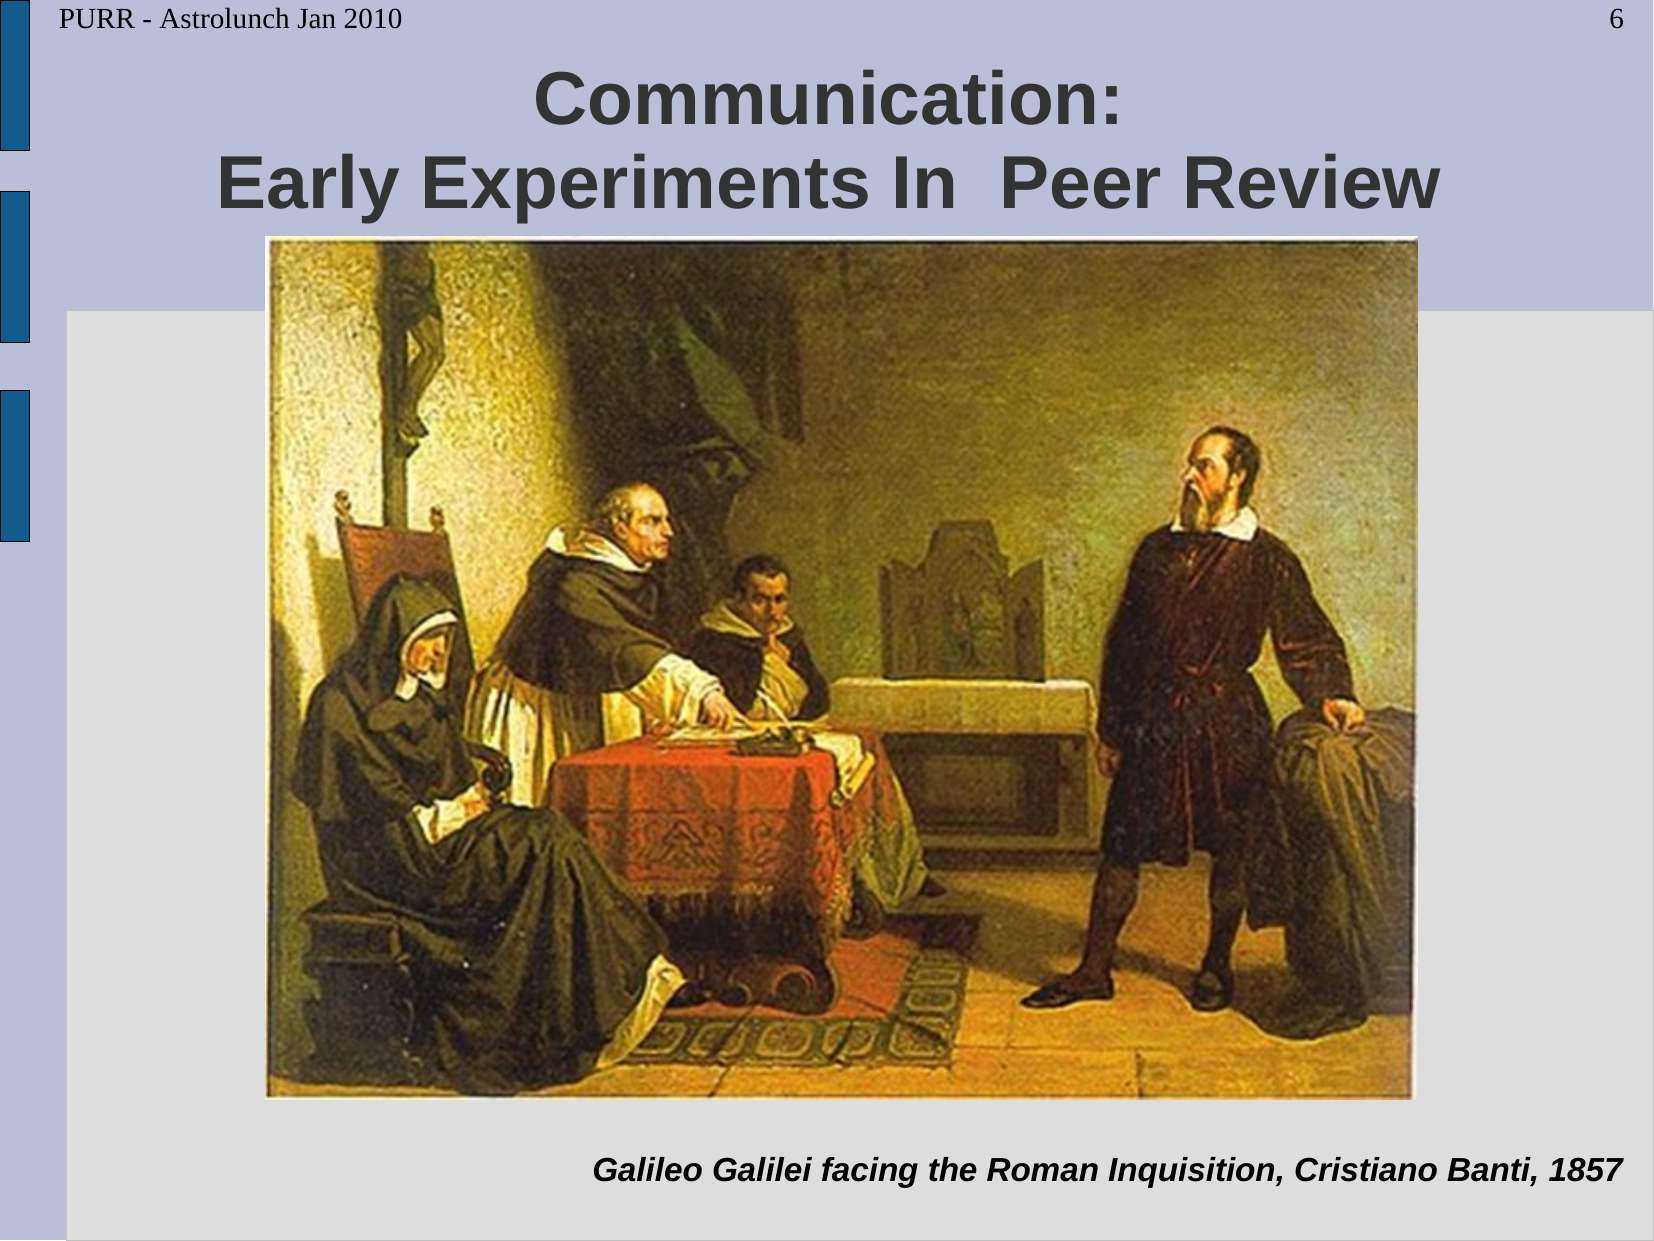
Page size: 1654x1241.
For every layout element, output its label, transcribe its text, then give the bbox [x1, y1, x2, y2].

list Galileo Galilei facing the Roman Inquisition, Cristiano Banti, 1857 [118, 1151, 1625, 1238]
picture [265, 236, 1418, 1100]
title Communication: Early Experiments In Peer Review [123, 43, 1536, 237]
